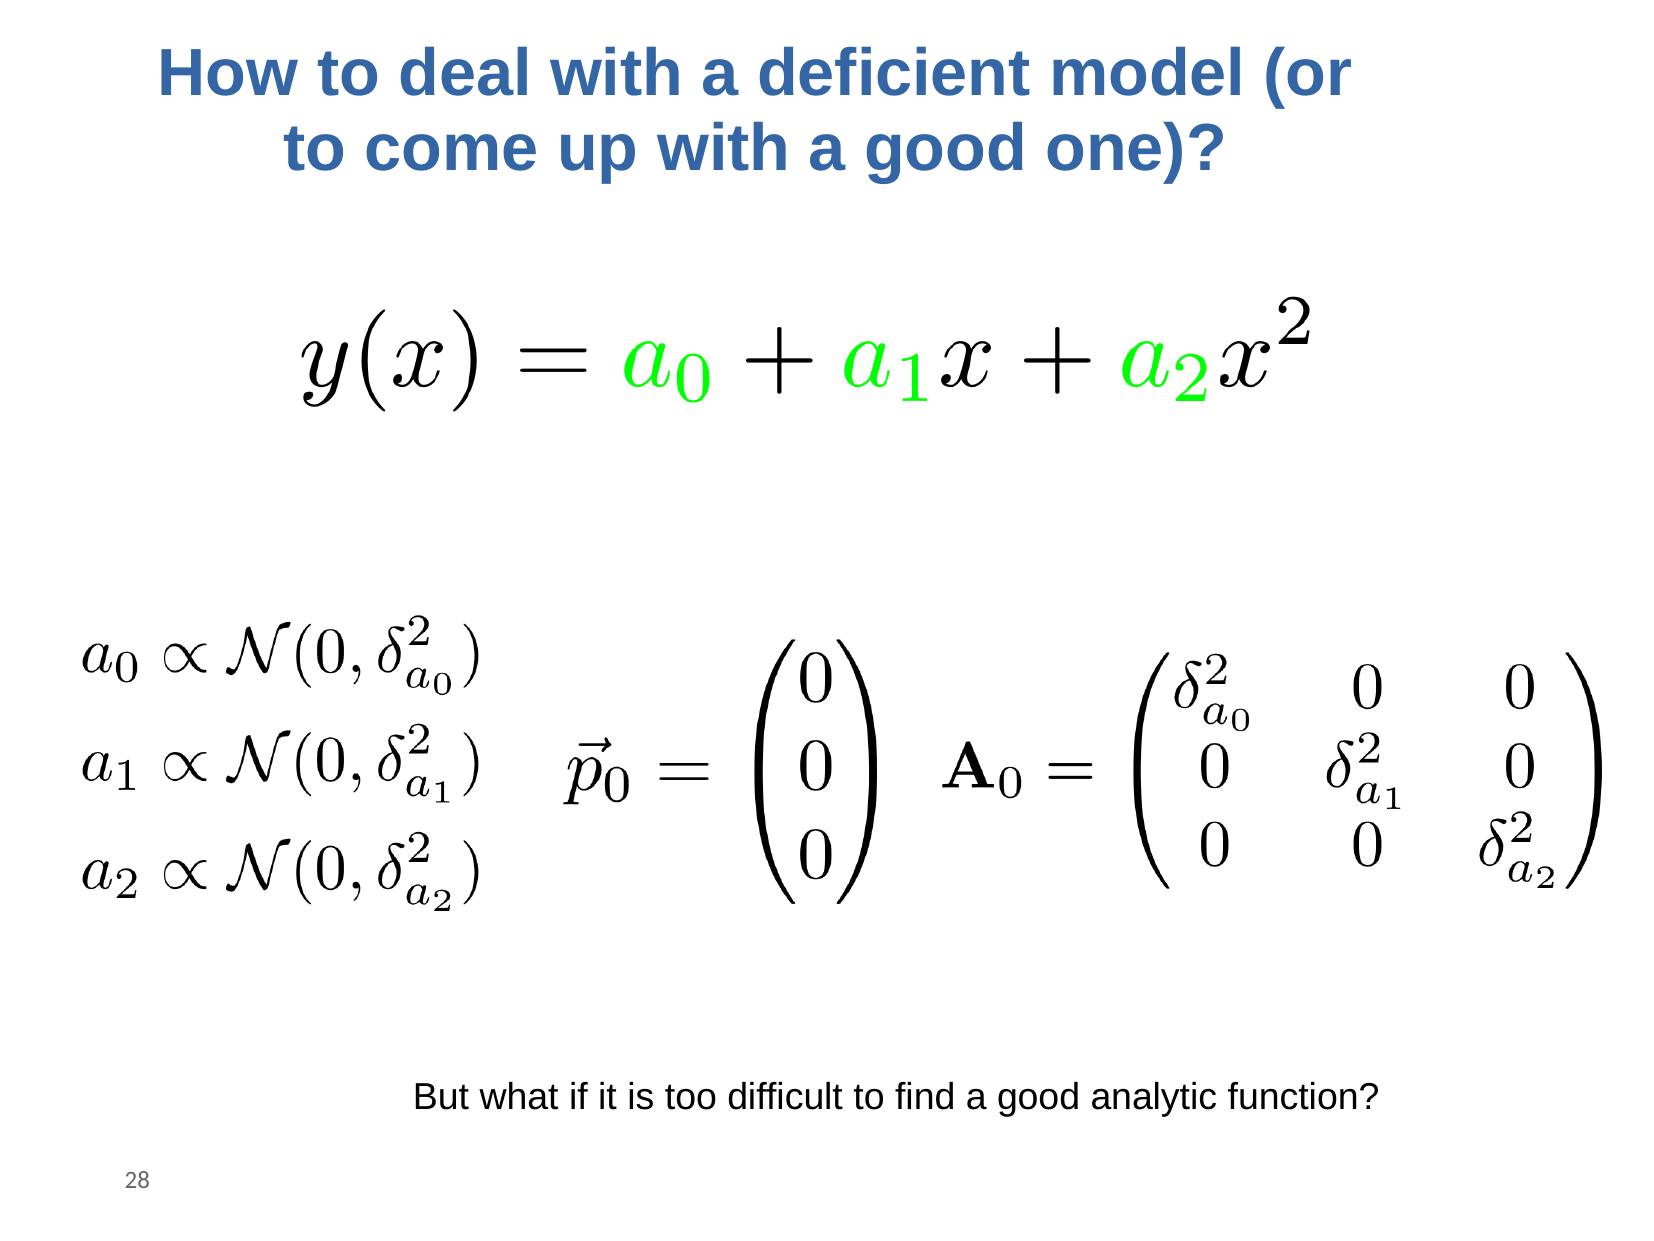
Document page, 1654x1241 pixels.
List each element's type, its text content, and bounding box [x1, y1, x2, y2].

picture [75, 611, 495, 913]
title How to deal with a deficient model (or to come up with a good one)? [147, 5, 1365, 213]
text_box But what if it is too difficult to find a good analytic function? [398, 1068, 1396, 1126]
picture [554, 628, 883, 915]
picture [935, 643, 1612, 900]
picture [285, 284, 1321, 414]
